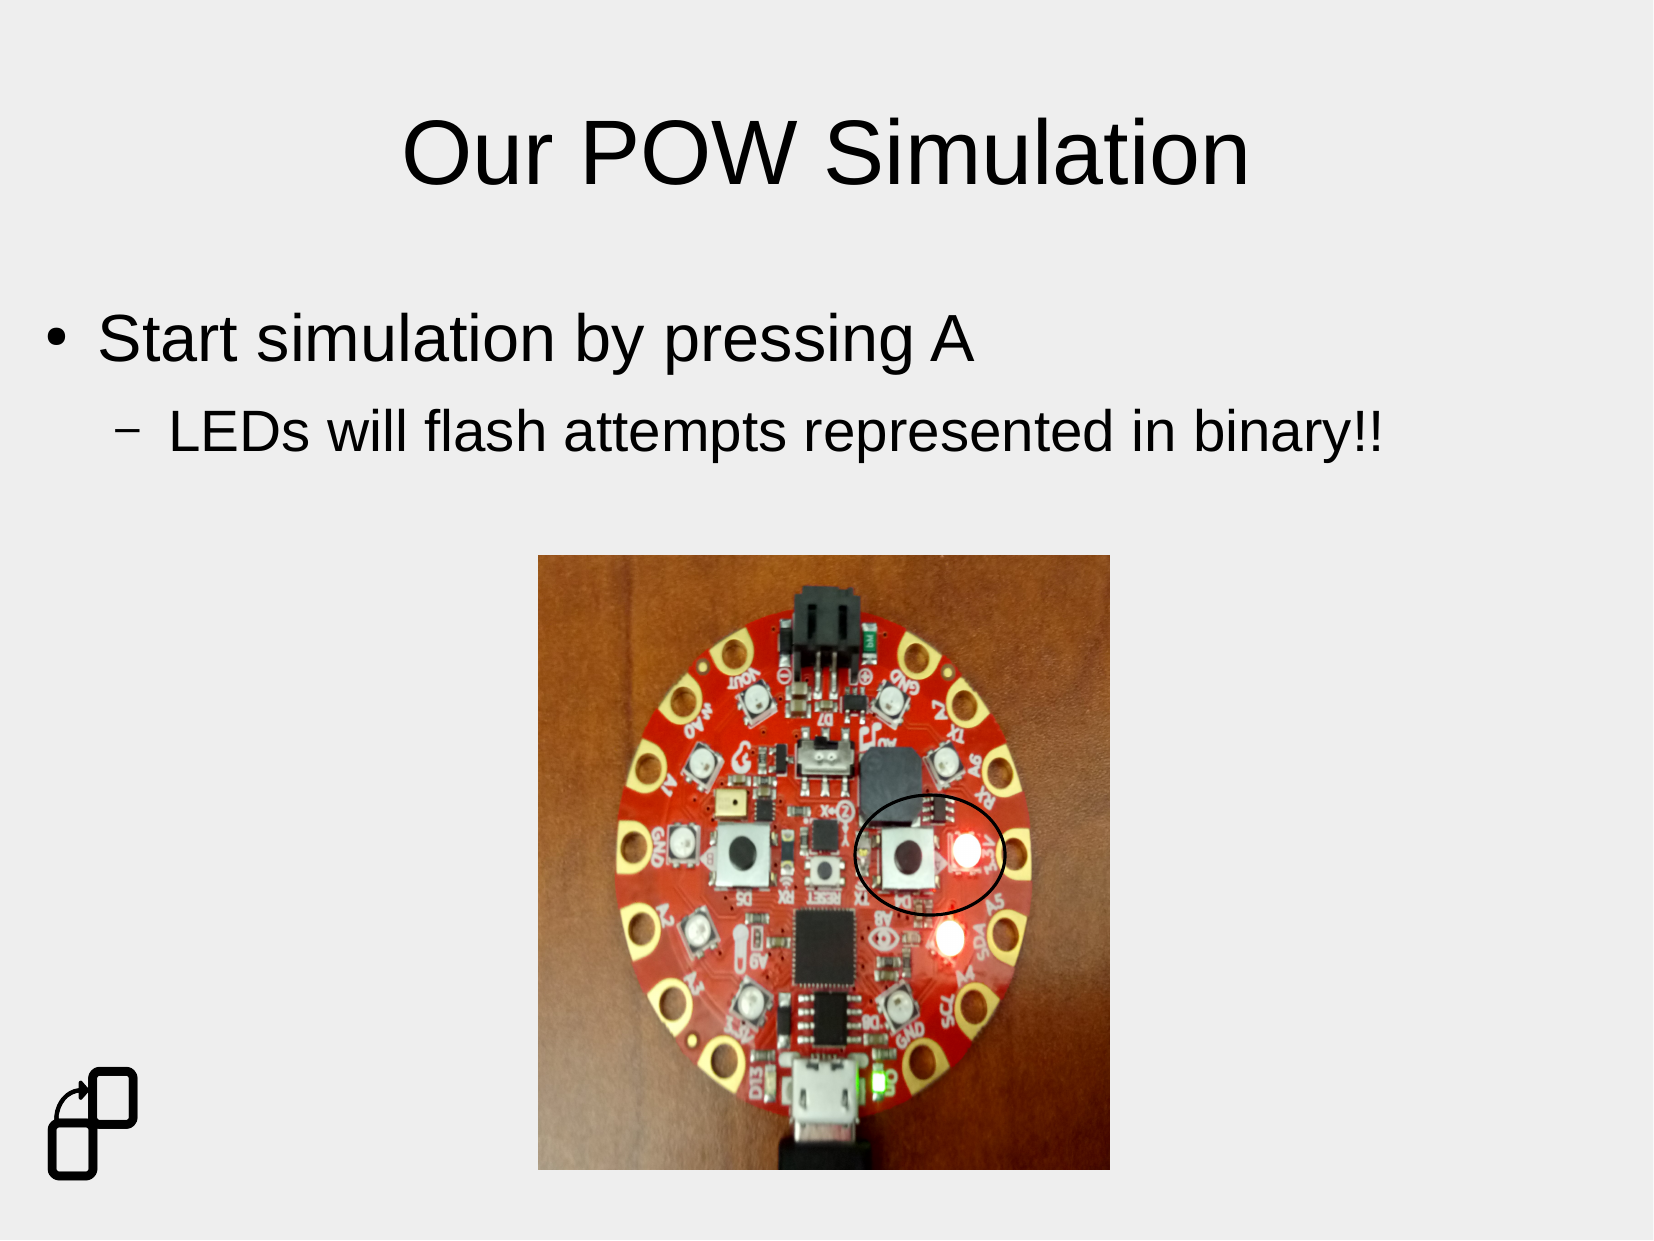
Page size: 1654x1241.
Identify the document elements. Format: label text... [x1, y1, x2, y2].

list Start simulation by pressing A LEDs will flash attempts represented in binary!! [26, 300, 1516, 1021]
picture [538, 555, 1111, 1170]
title Our POW Simulation [82, 49, 1571, 257]
picture [30, 1062, 153, 1186]
